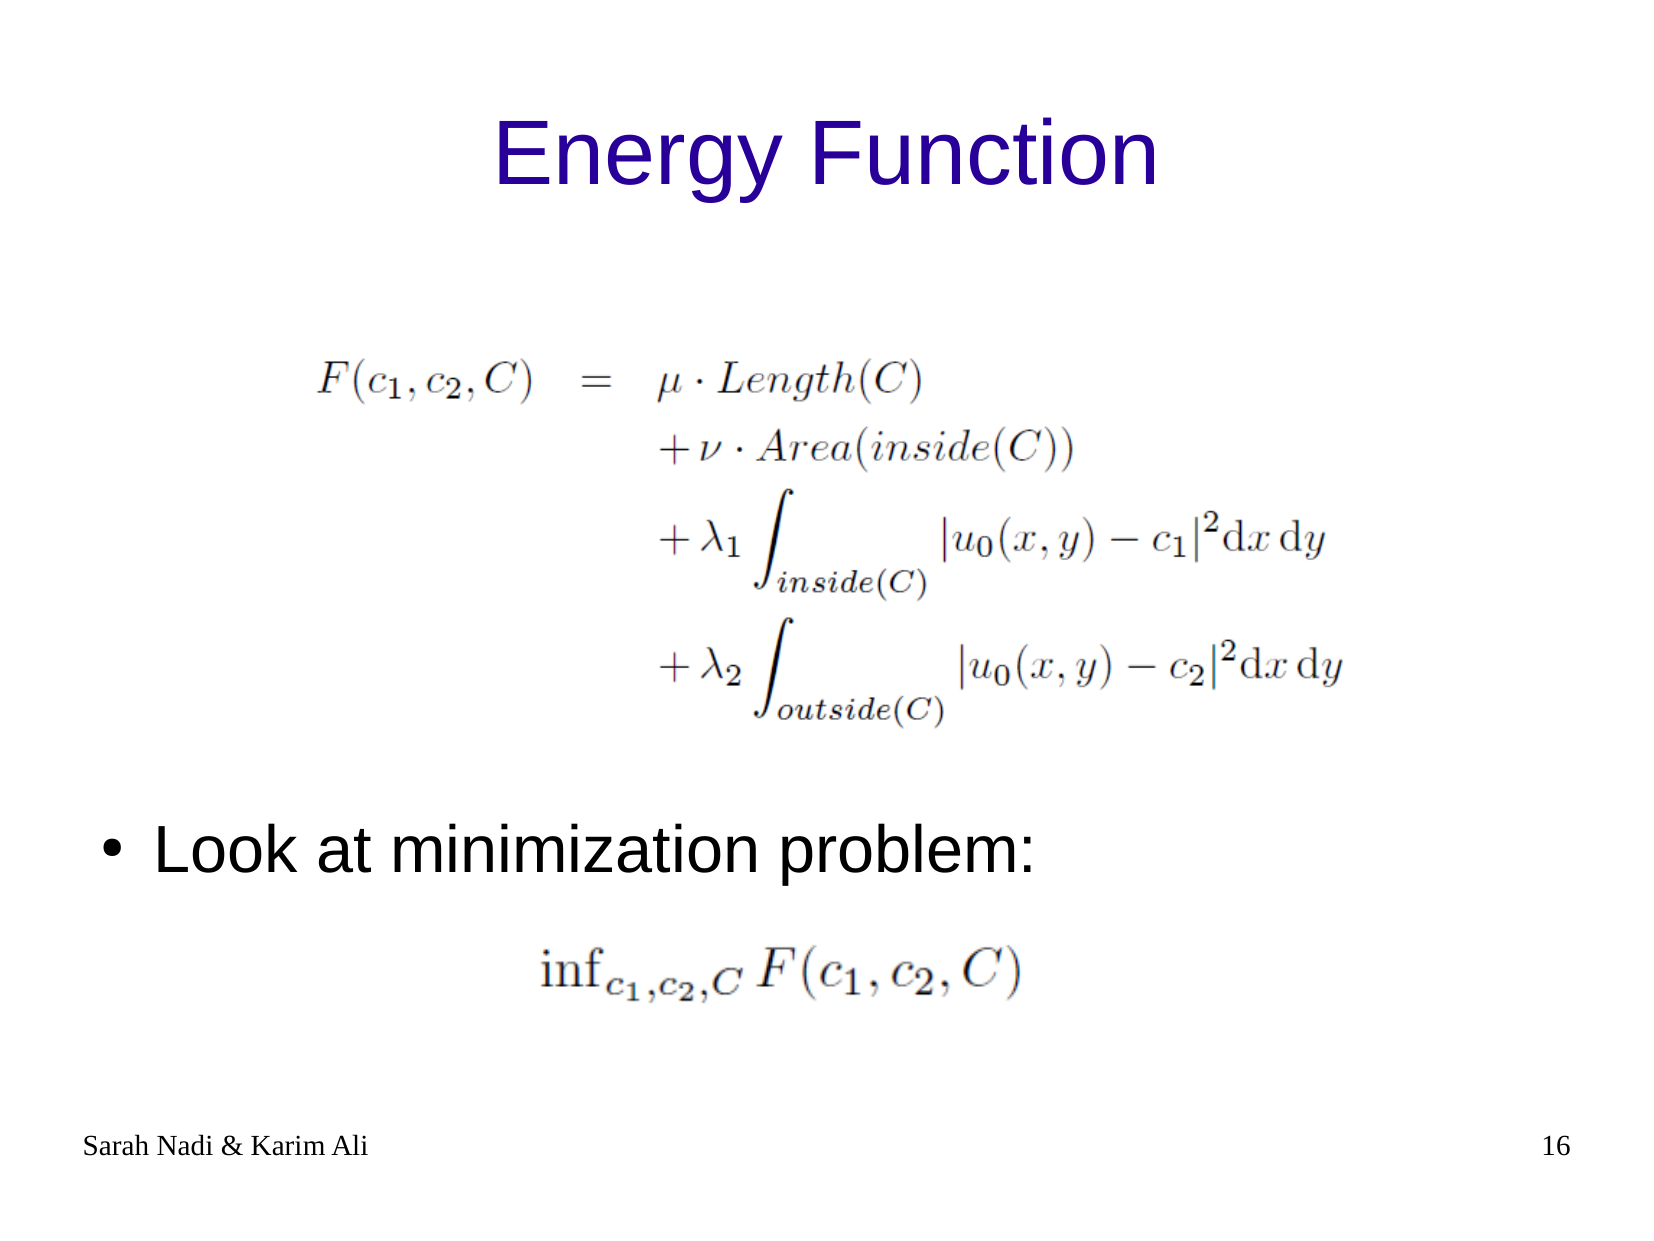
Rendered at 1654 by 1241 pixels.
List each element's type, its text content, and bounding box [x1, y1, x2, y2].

picture [310, 344, 1344, 745]
picture [522, 915, 1034, 1026]
title Energy Function [82, 56, 1571, 250]
list Look at minimization problem: [82, 290, 1571, 1109]
